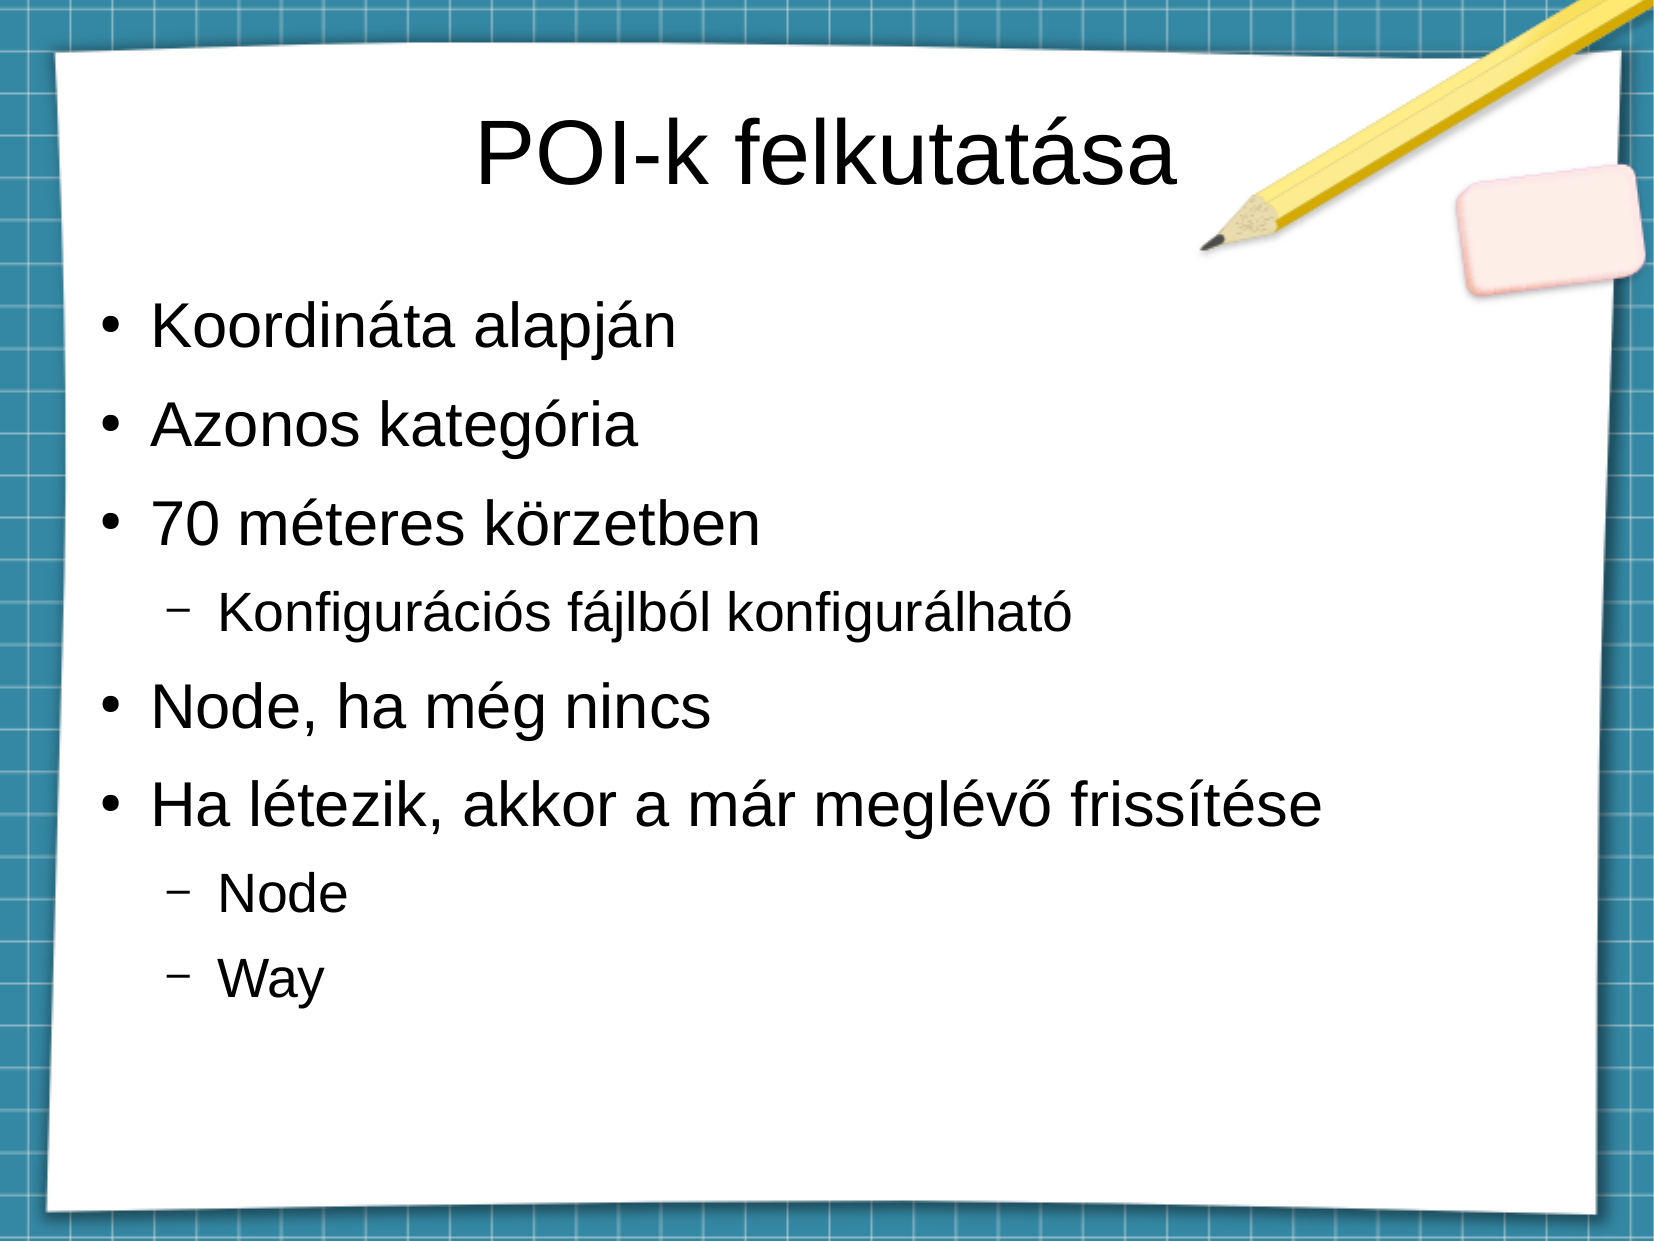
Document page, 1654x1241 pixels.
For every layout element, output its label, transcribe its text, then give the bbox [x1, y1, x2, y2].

title POI-k felkutatása [82, 49, 1571, 257]
list Koordináta alapján Azonos kategória 70 méteres körzetben Konfigurációs fájlból konfigurálható Node, ha még nincs Ha létezik, akkor a már meglévő frissítése Node Way [82, 290, 1571, 1010]
picture [0, 0, 1654, 1241]
